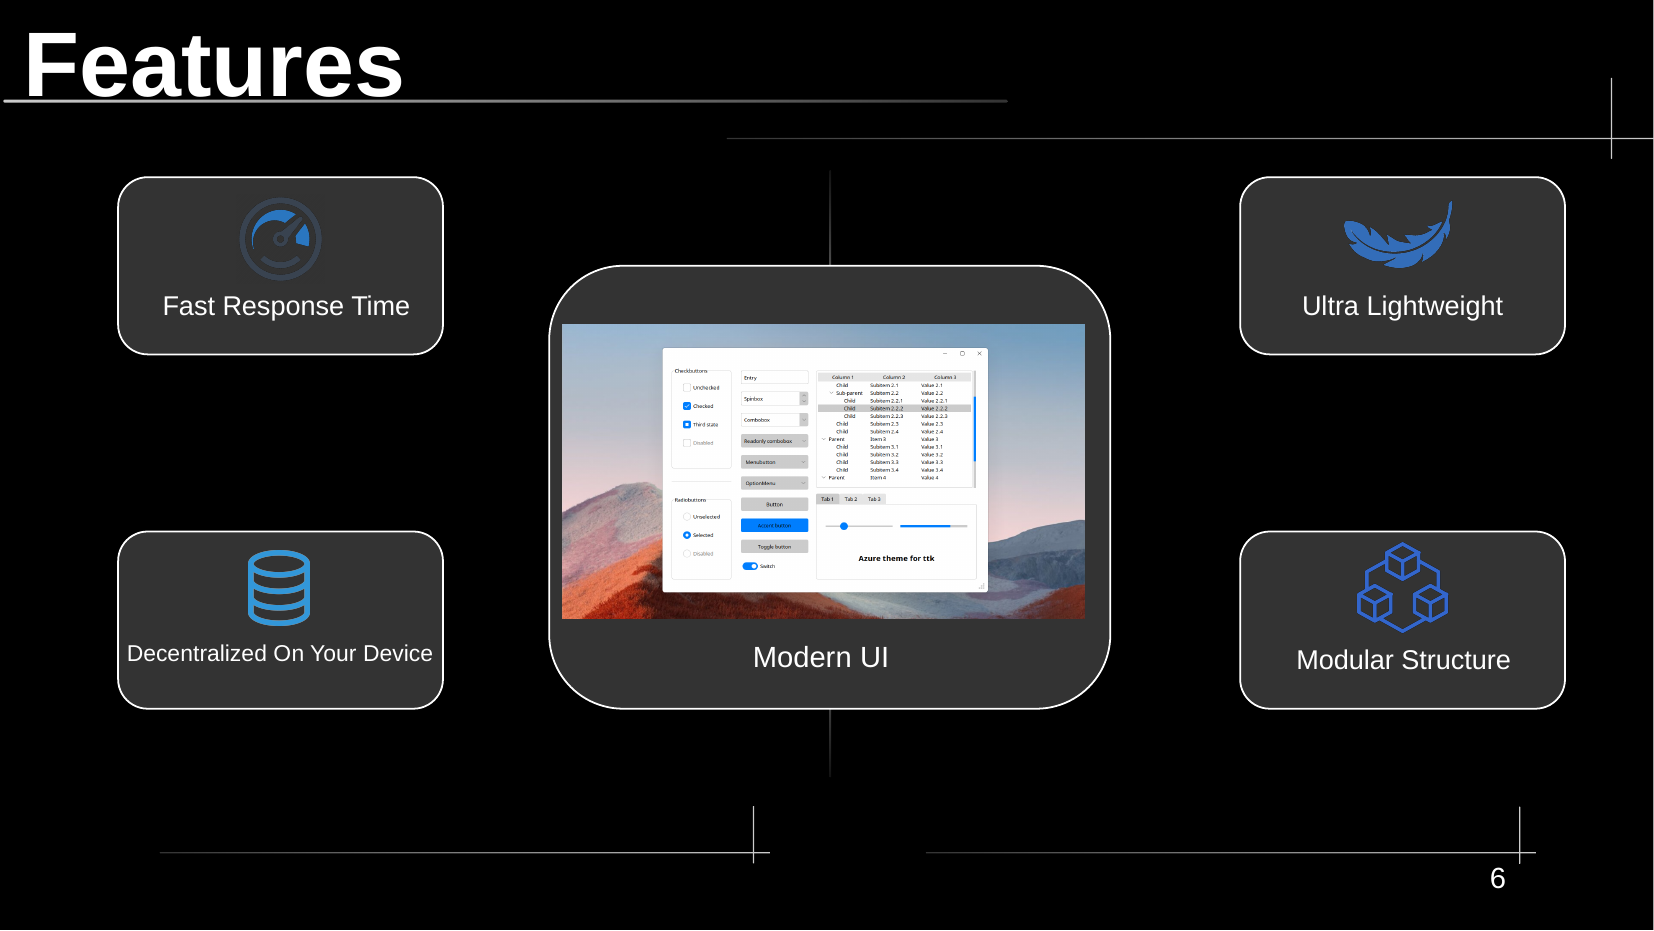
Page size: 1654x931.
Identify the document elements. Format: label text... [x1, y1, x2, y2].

picture [248, 550, 310, 626]
picture [1334, 194, 1462, 274]
text_box [1240, 531, 1566, 709]
text_box [549, 265, 1111, 709]
picture [236, 194, 325, 284]
title Features [23, 11, 1589, 119]
text_box [118, 531, 443, 633]
text_box [118, 177, 443, 355]
text_box Decentralized On Your Device [112, 633, 585, 709]
text_box [1240, 177, 1566, 355]
text_box Fast Response Time [147, 283, 443, 359]
picture [562, 324, 1085, 619]
text_box Ultra Lightweight [1287, 283, 1583, 359]
text_box Modern UI [738, 633, 1034, 709]
text_box Modular Structure [1281, 637, 1577, 714]
picture [1353, 538, 1453, 638]
